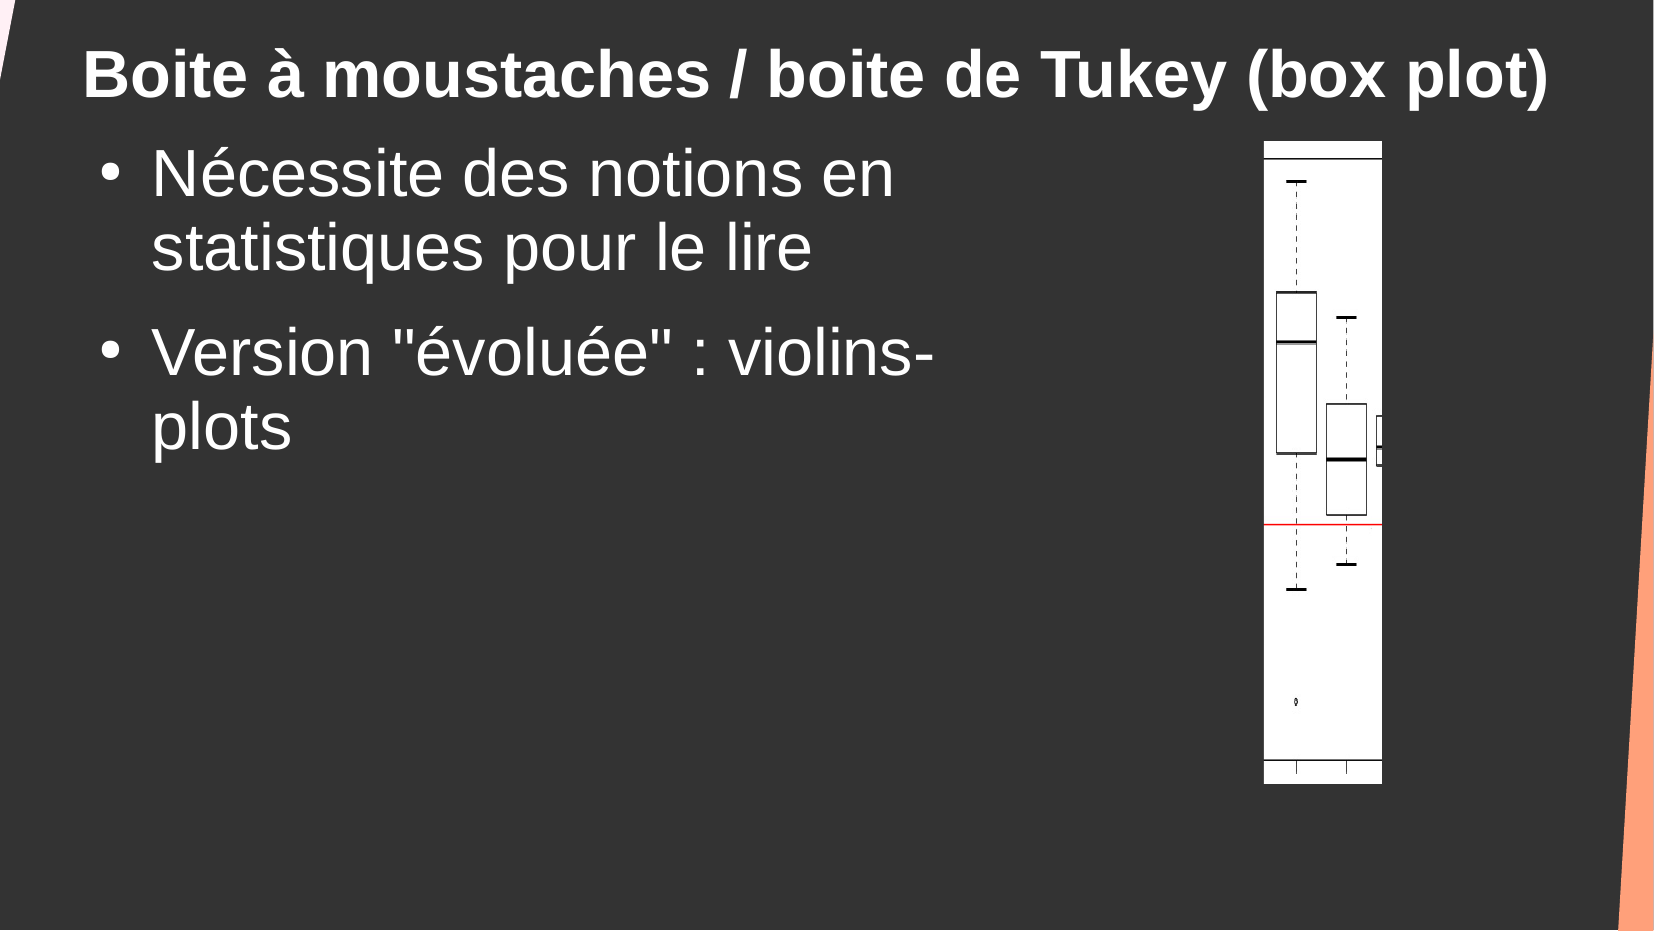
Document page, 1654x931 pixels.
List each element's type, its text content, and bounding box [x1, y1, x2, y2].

title Boite à moustaches / boite de Tukey (box plot) [82, 37, 1571, 115]
list Nécessite des notions en statistiques pour le lire Version "évoluée" : violins-plots [80, 135, 957, 815]
picture [1263, 141, 1382, 784]
text_box [1618, 321, 1654, 931]
text_box [0, 0, 16, 80]
